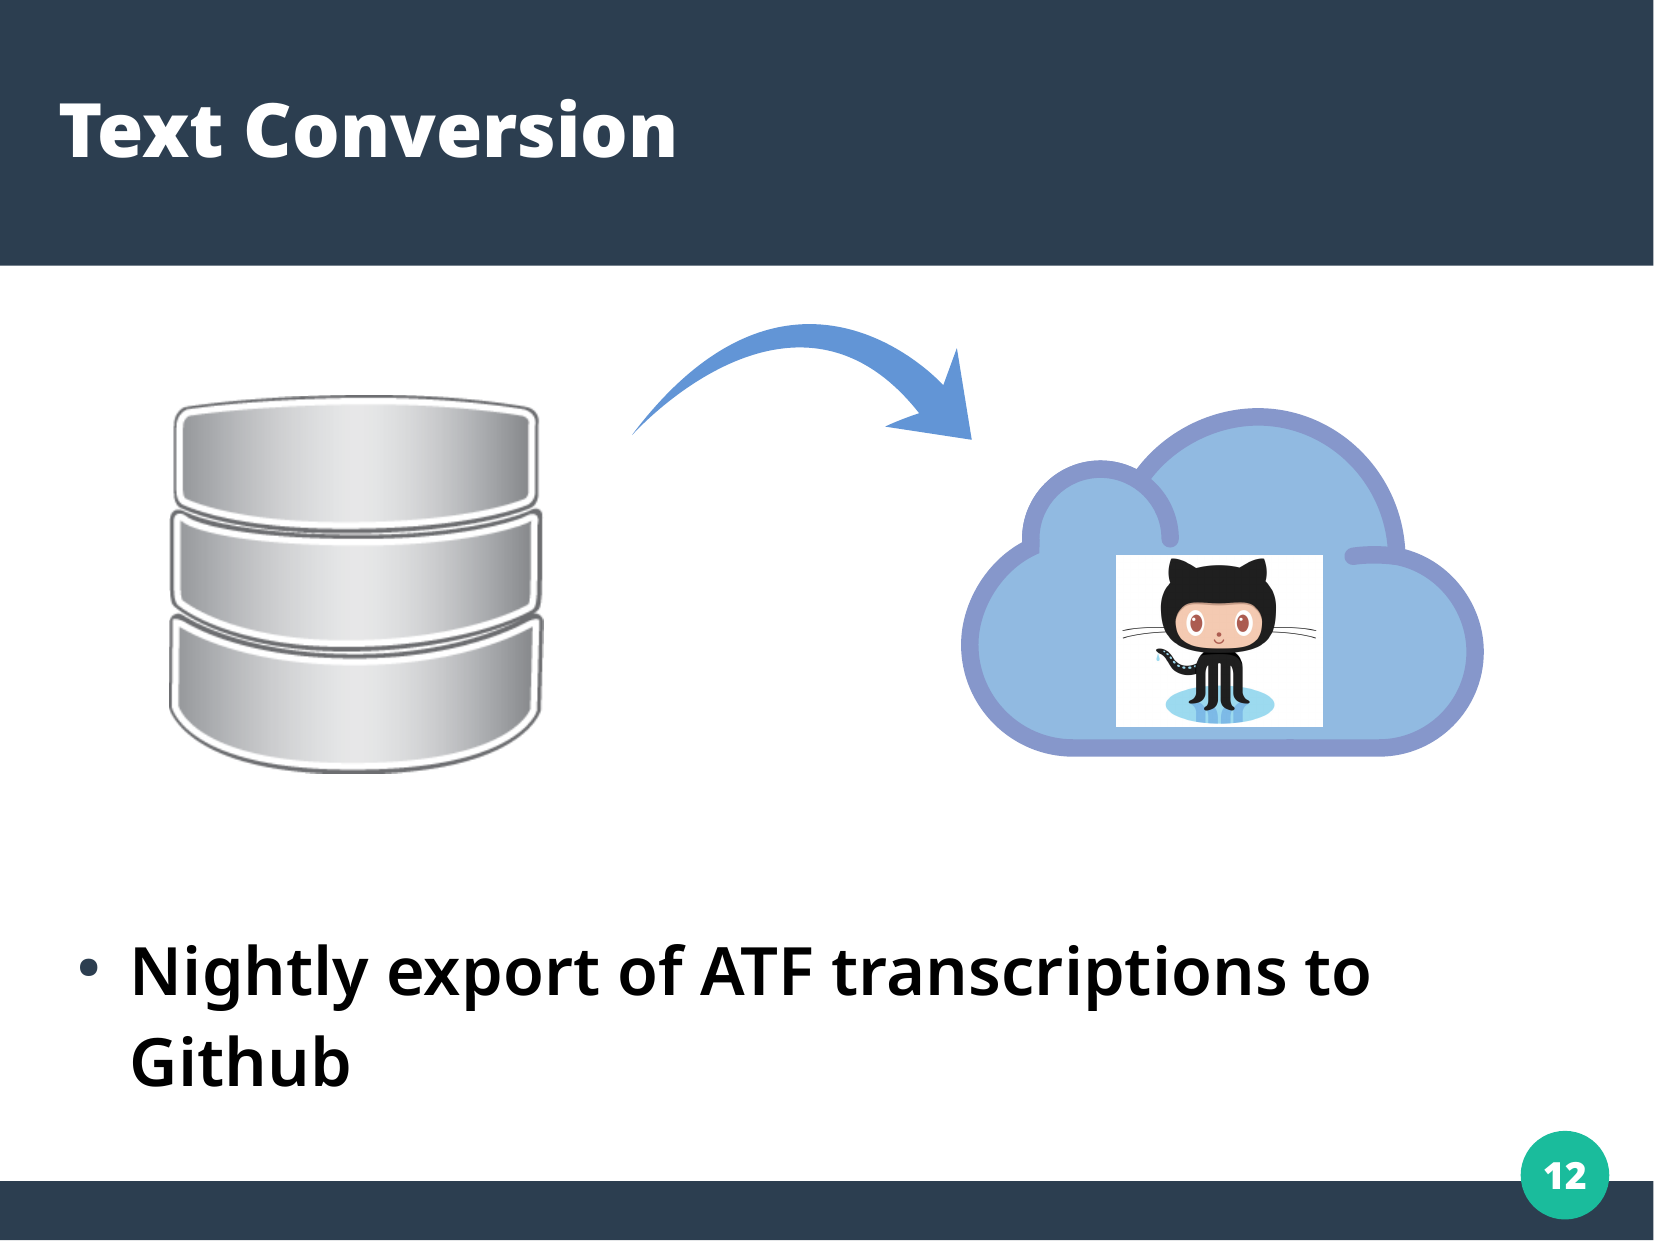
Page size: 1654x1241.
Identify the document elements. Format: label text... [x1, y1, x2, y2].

list Nightly export of ATF transcriptions to Github [59, 324, 1595, 1152]
picture [169, 395, 544, 774]
picture [624, 316, 1489, 892]
title Text Conversion [59, 49, 1595, 207]
